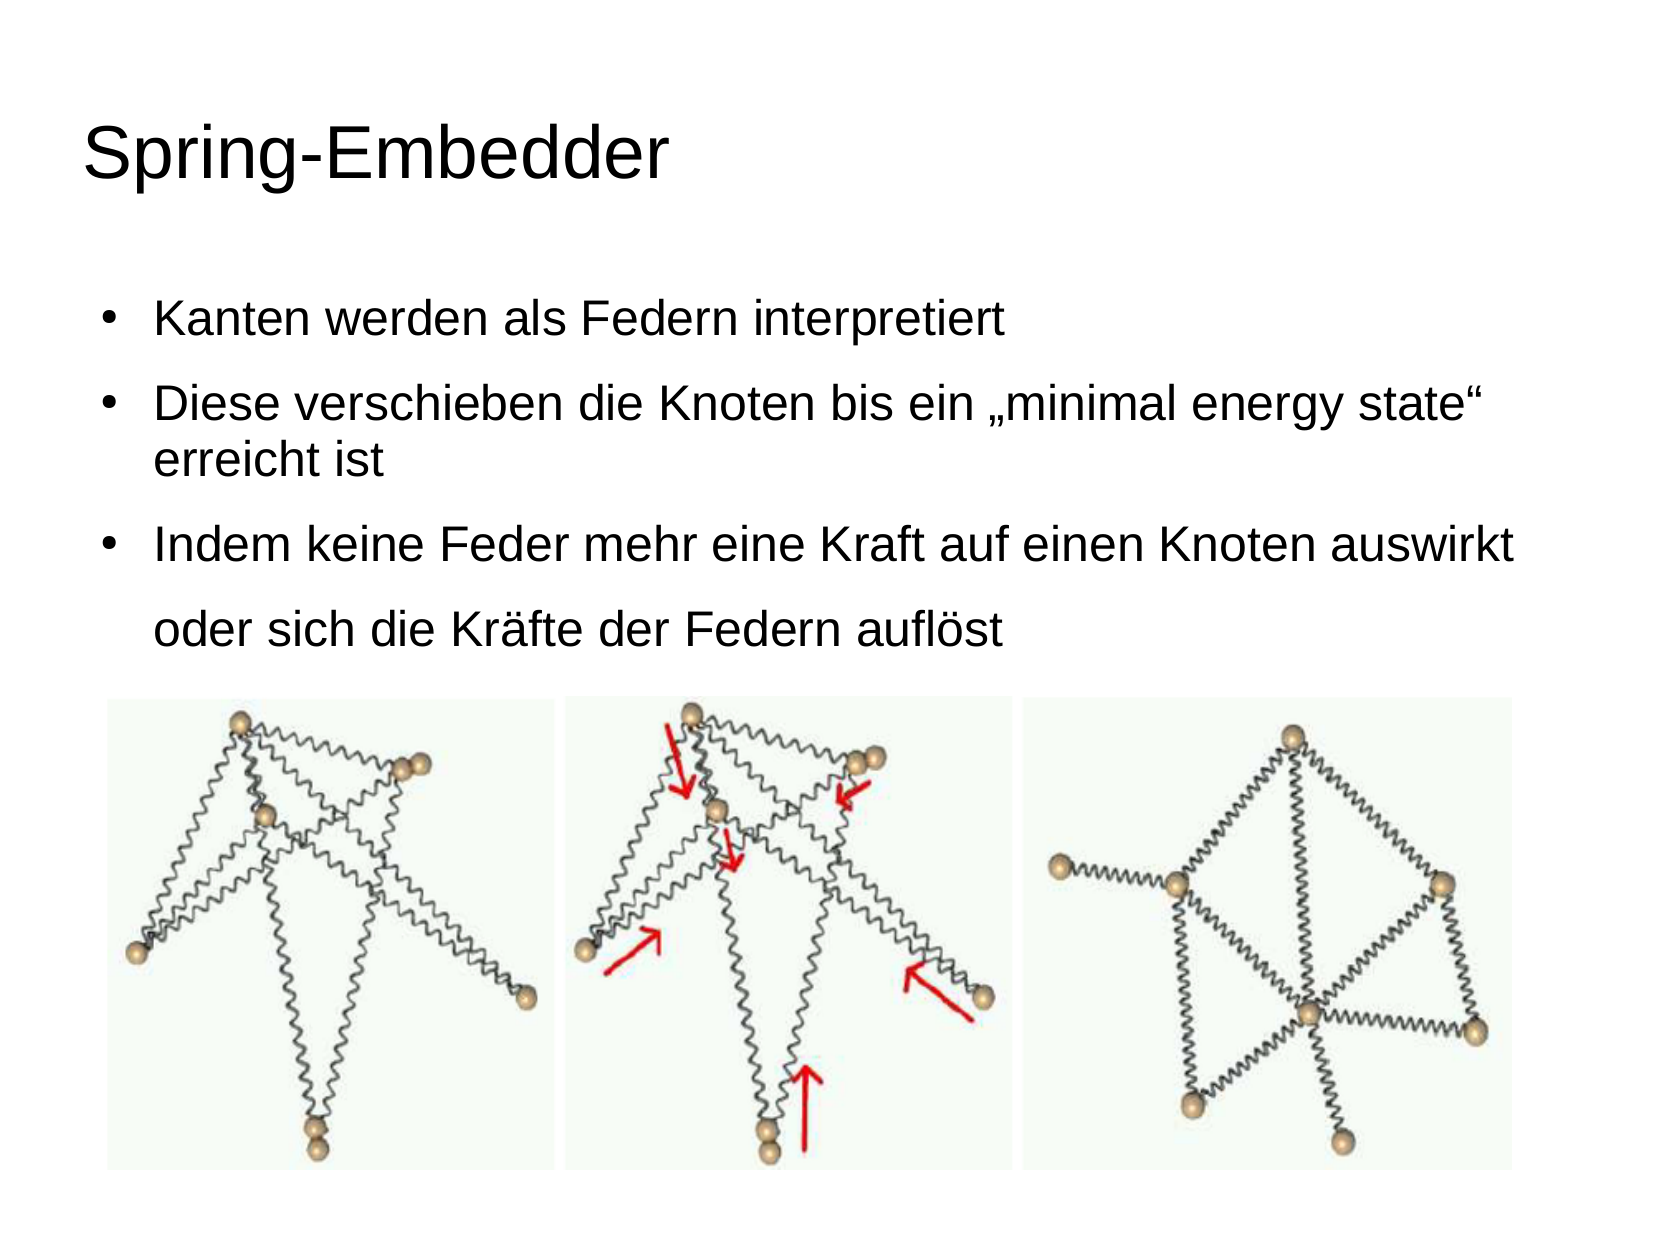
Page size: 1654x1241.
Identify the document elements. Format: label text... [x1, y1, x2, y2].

title Spring-Embedder [82, 49, 1571, 257]
picture [106, 696, 1512, 1170]
list Kanten werden als Federn interpretiert Diese verschieben die Knoten bis ein „minimal energy state“ erreicht ist Indem keine Feder mehr eine Kraft auf einen Knoten auswirkt oder sich die Kräfte der Federn auflöst [82, 290, 1571, 1109]
